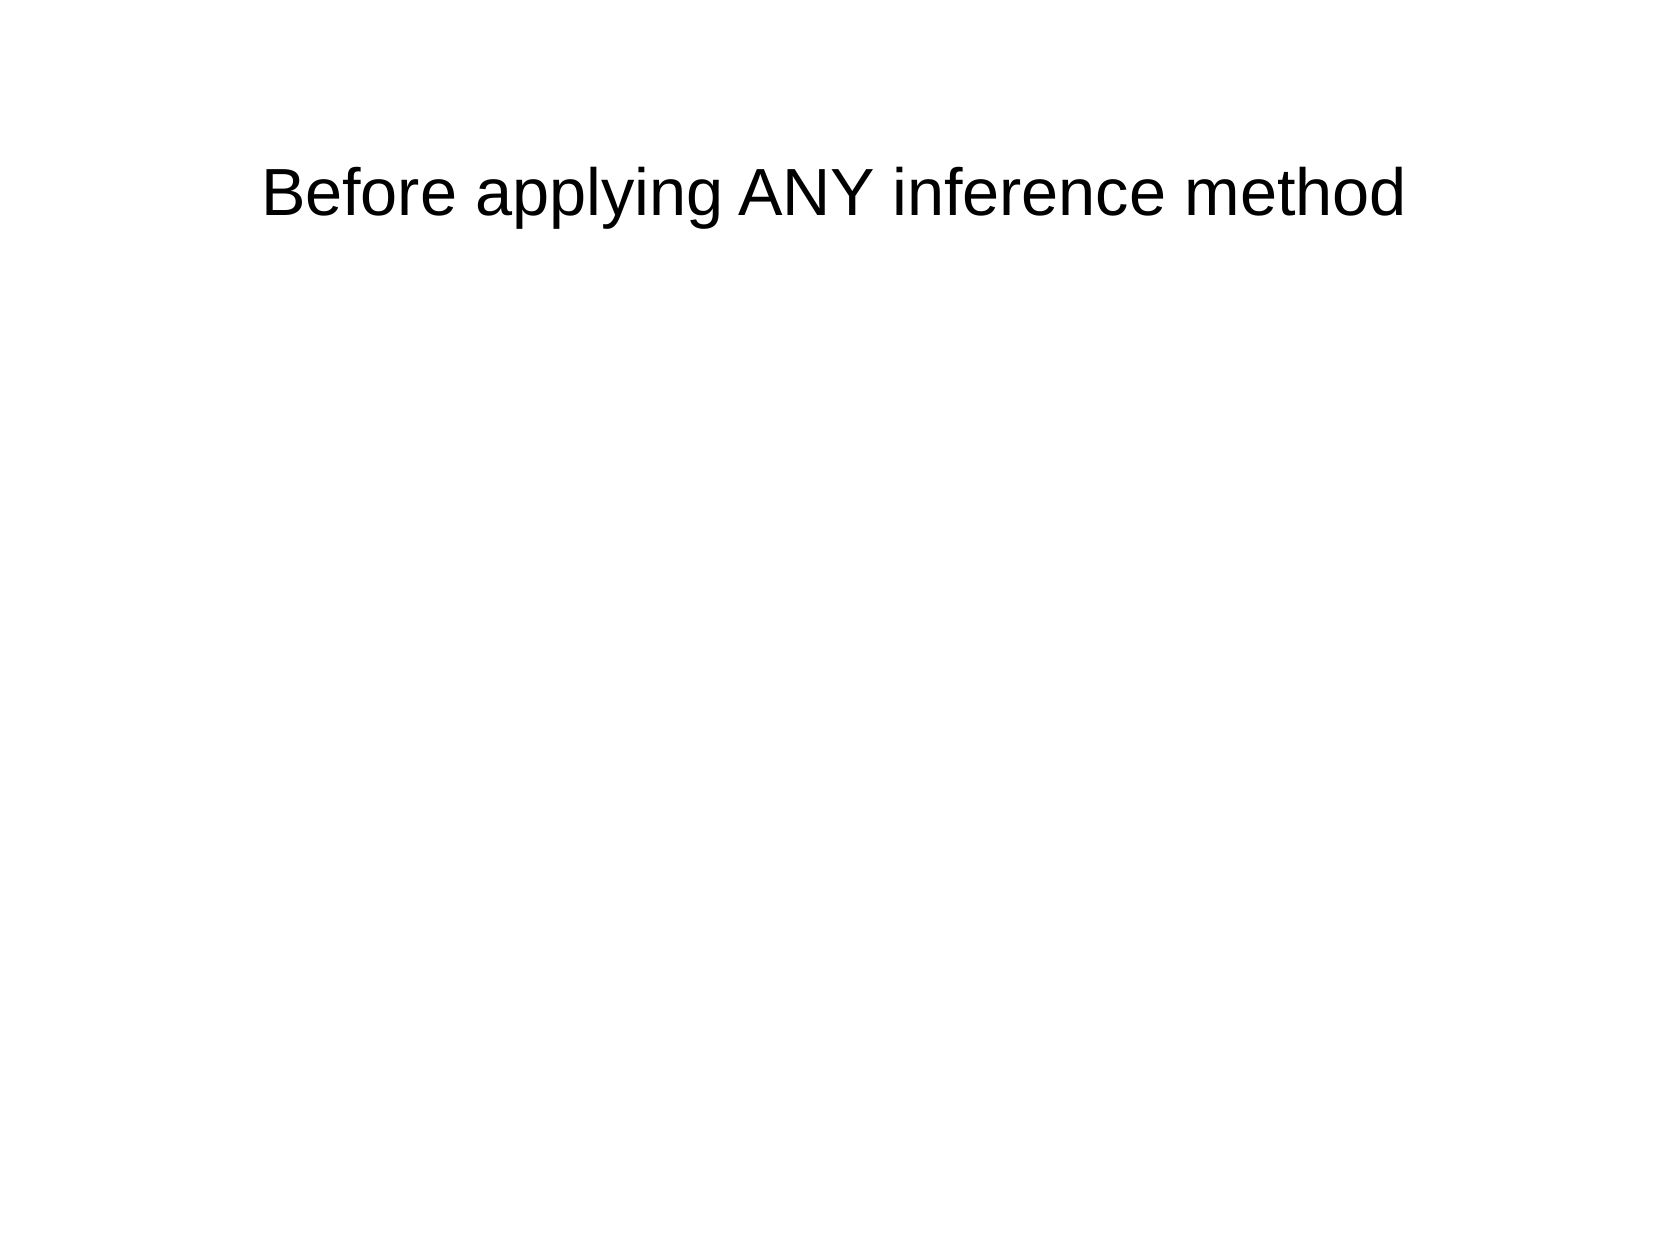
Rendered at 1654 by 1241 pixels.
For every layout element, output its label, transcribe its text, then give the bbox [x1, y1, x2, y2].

text_box Before applying ANY inference method [246, 147, 1423, 238]
